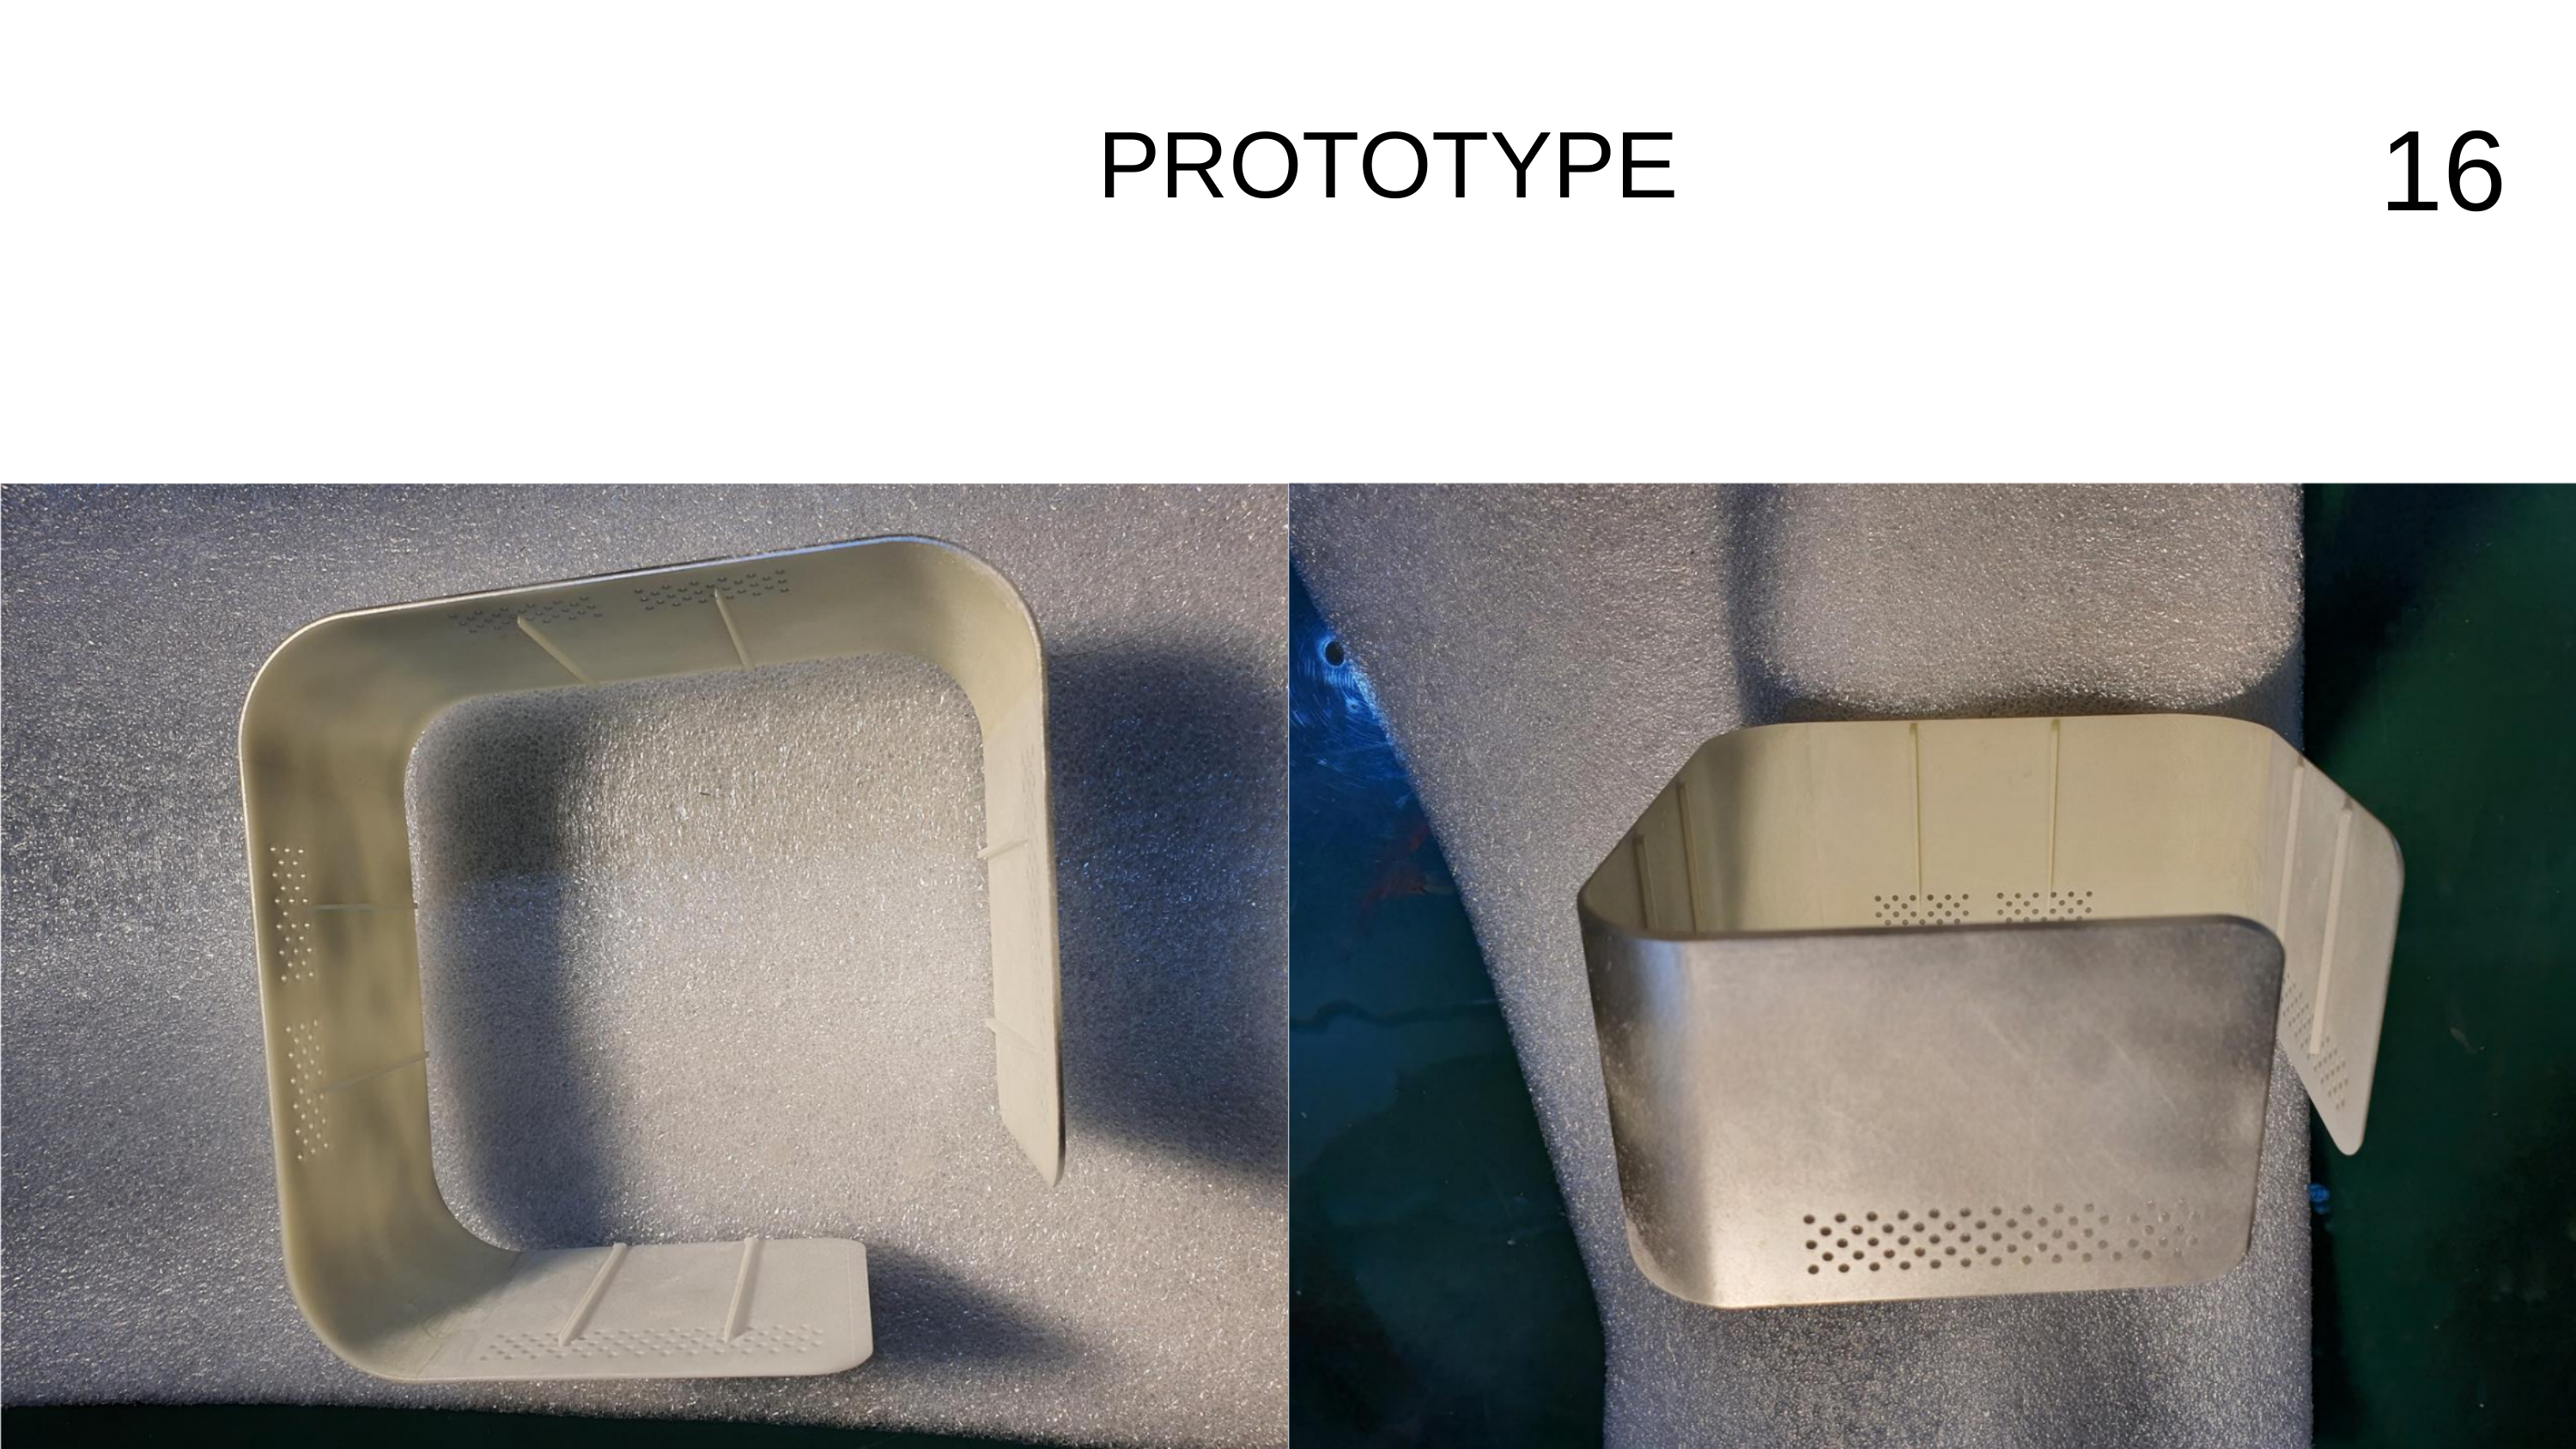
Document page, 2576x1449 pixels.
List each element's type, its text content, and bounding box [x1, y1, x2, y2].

text_box 16 [2354, 96, 2507, 234]
text_box PROTOTYPE [1052, 98, 1724, 325]
picture [0, 482, 2576, 1449]
